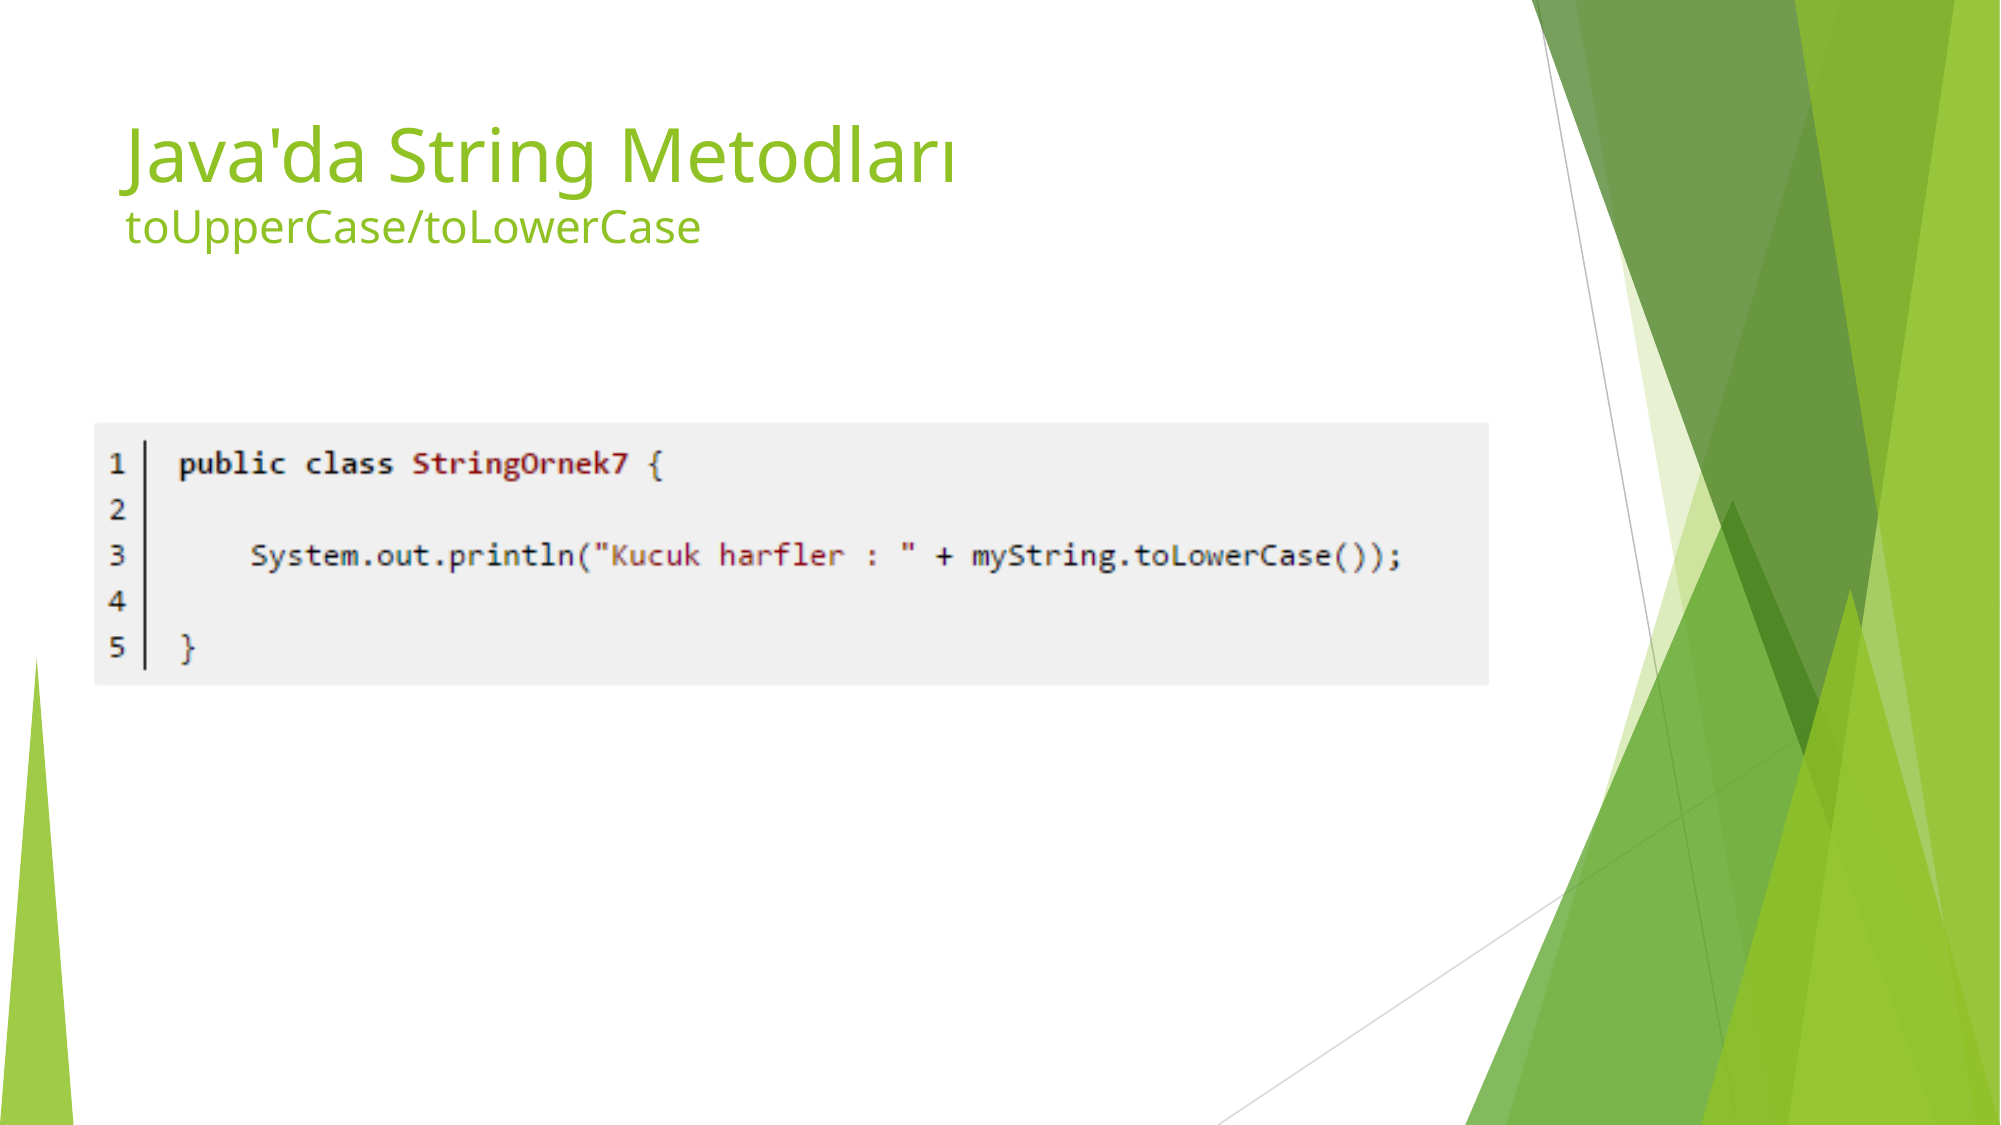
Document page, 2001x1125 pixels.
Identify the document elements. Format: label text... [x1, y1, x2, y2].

picture [94, 403, 1489, 709]
title Java'da String Metodları toUpperCase/toLowerCase [111, 99, 1522, 317]
